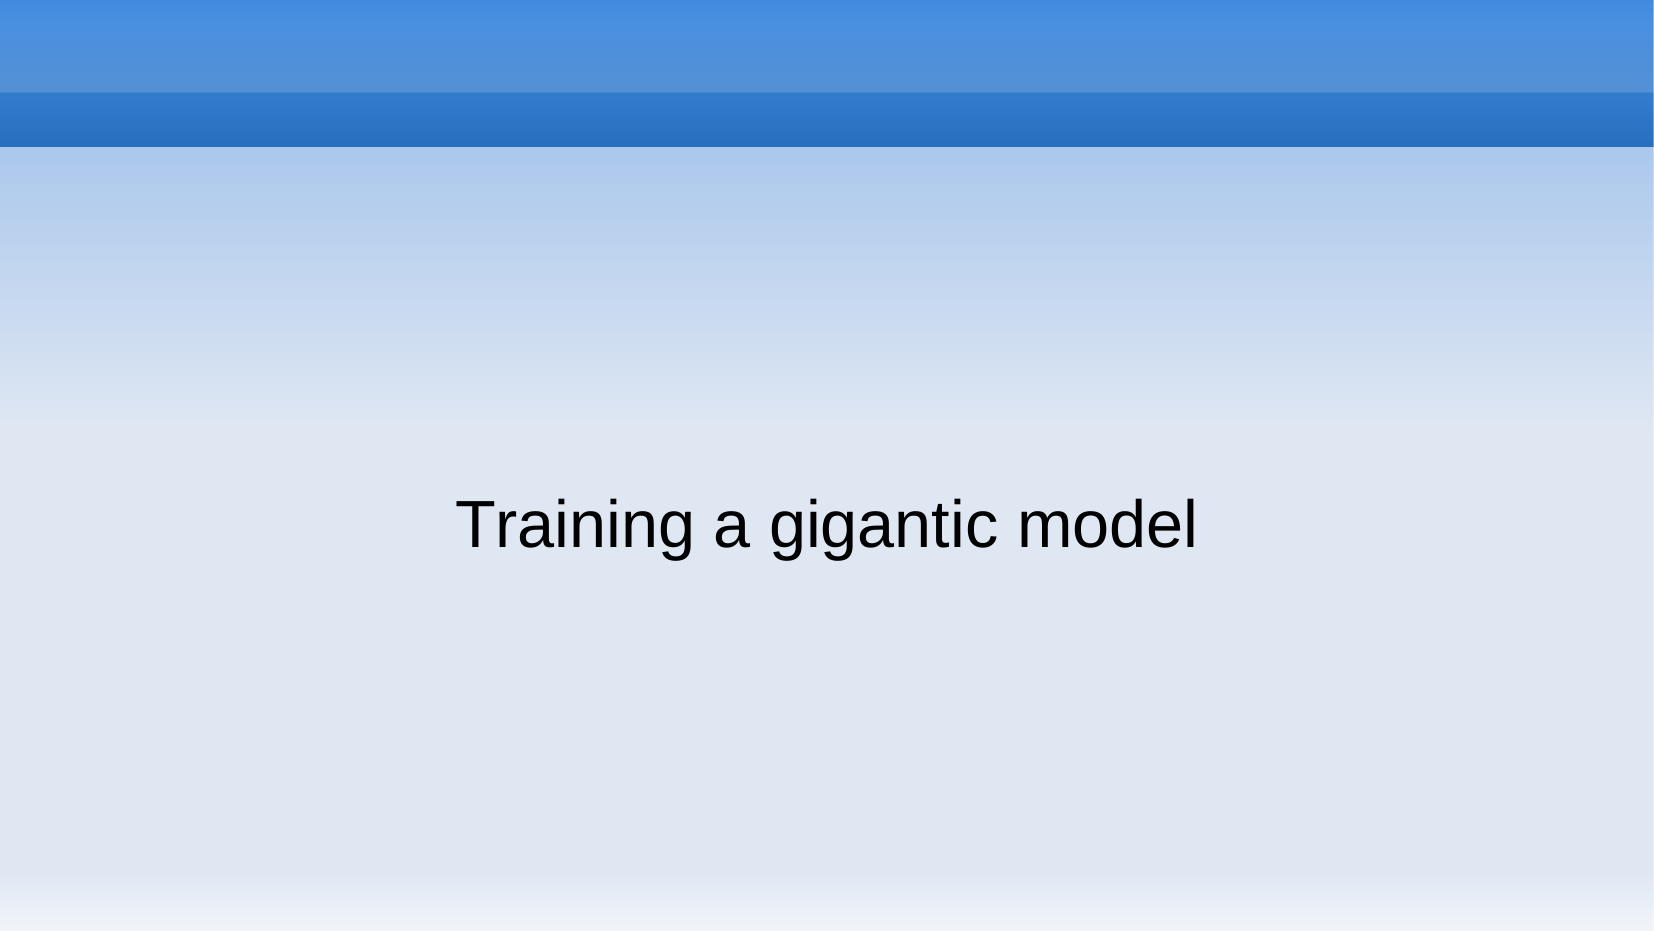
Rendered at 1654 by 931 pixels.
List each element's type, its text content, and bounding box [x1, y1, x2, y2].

subtitle Training a gigantic model [82, 217, 1571, 832]
picture [0, 0, 1654, 931]
